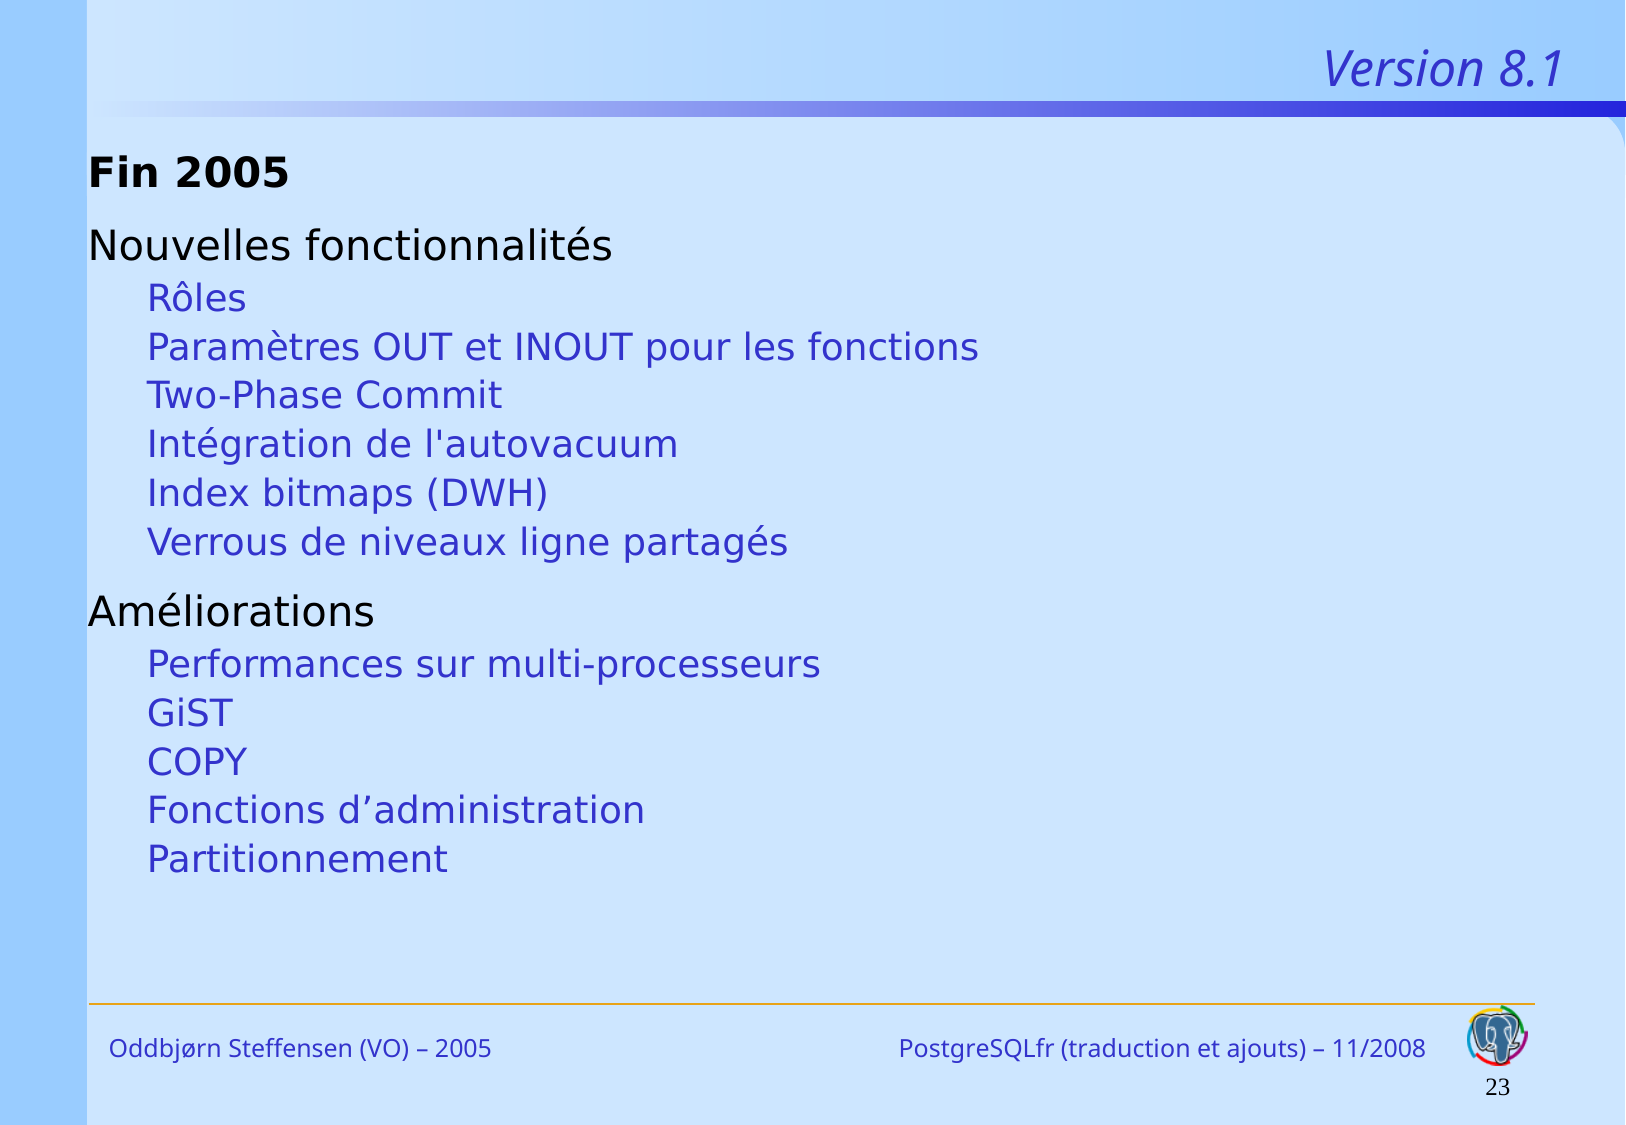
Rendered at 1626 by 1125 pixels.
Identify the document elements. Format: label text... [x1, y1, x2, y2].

list Fin 2005 Nouvelles fonctionnalités Rôles Paramètres OUT et INOUT pour les fonctions Two-Phase Commit Intégration de l'autovacuum Index bitmaps (DWH) Verrous de niveaux ligne partagés Améliorations Performances sur multi-processeurs GiST COPY Fonctions d’administration Partitionnement [87, 148, 1551, 881]
title Version 8.1 [172, 0, 1567, 134]
picture [1467, 1005, 1528, 1066]
